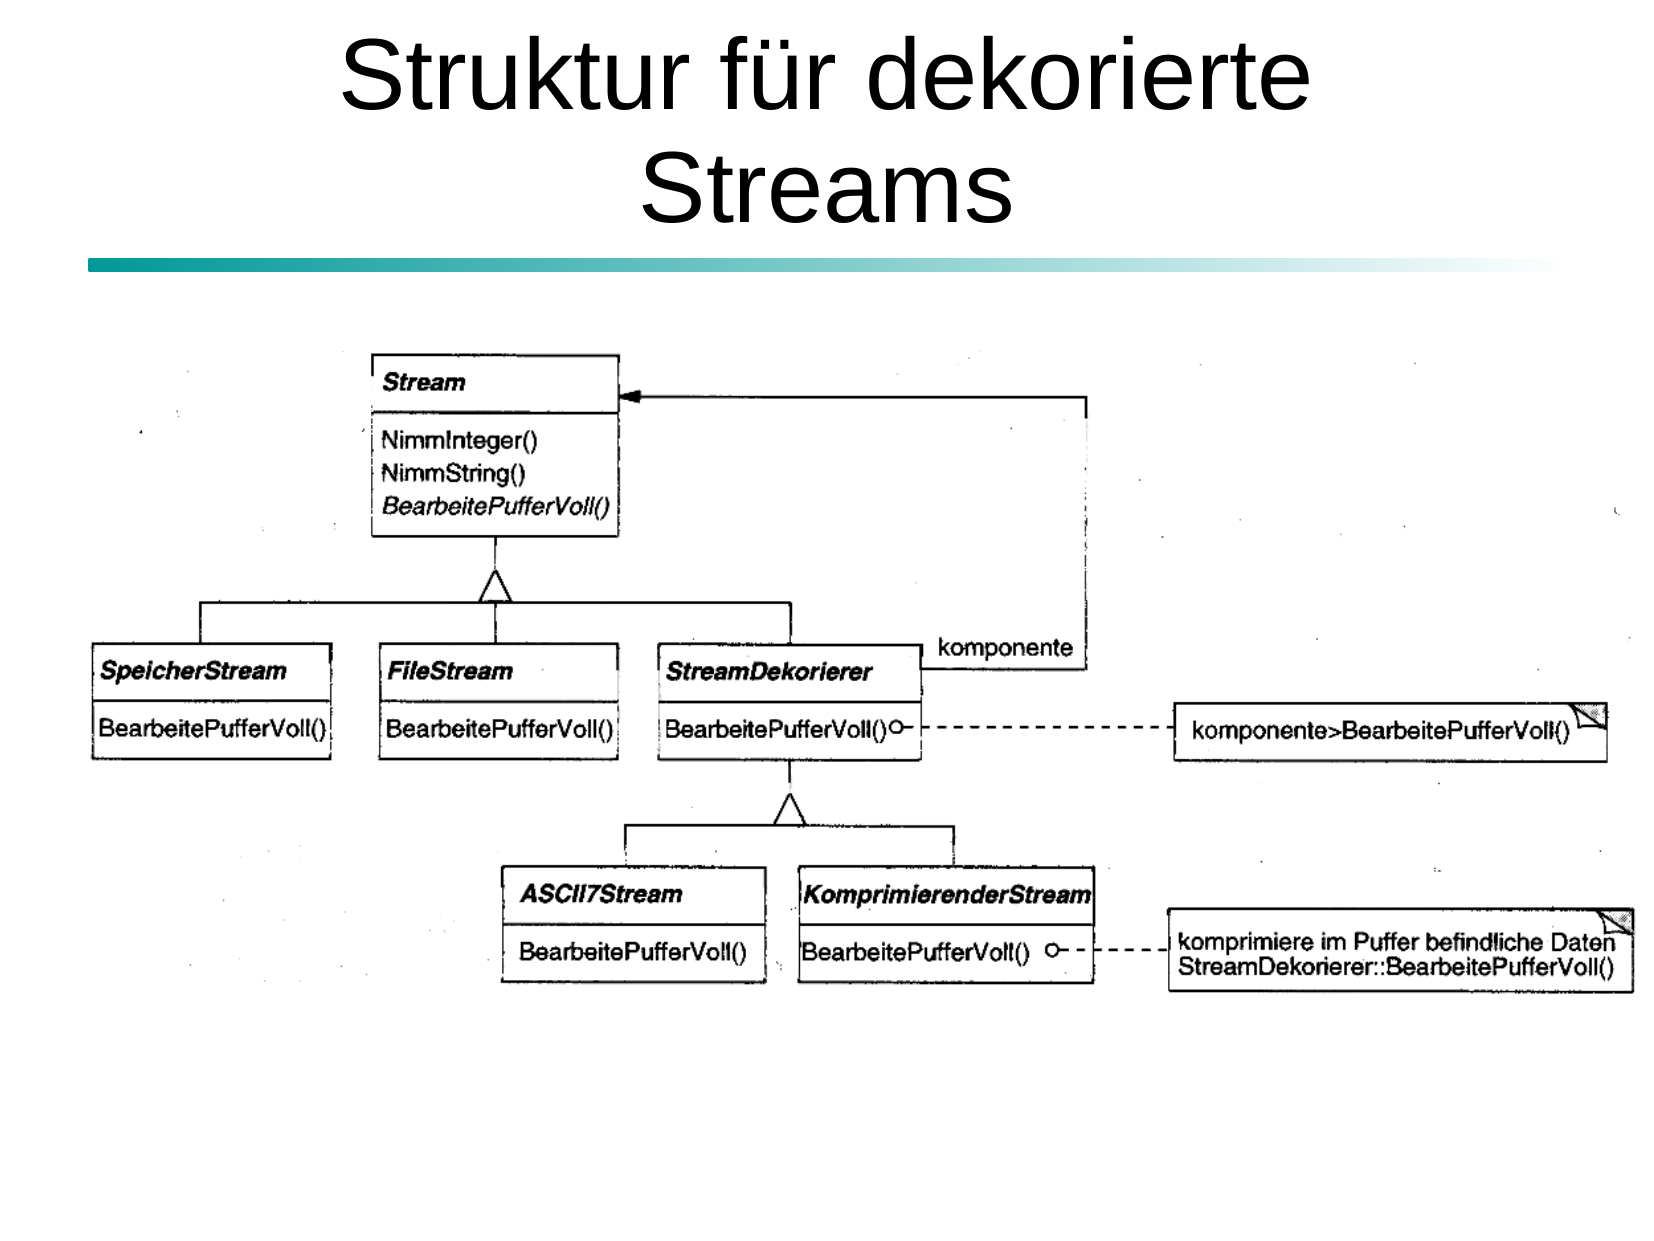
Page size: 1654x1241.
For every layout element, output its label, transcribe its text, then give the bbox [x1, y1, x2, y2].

picture [84, 351, 1637, 1003]
title Struktur für dekorierte Streams [124, 0, 1530, 264]
